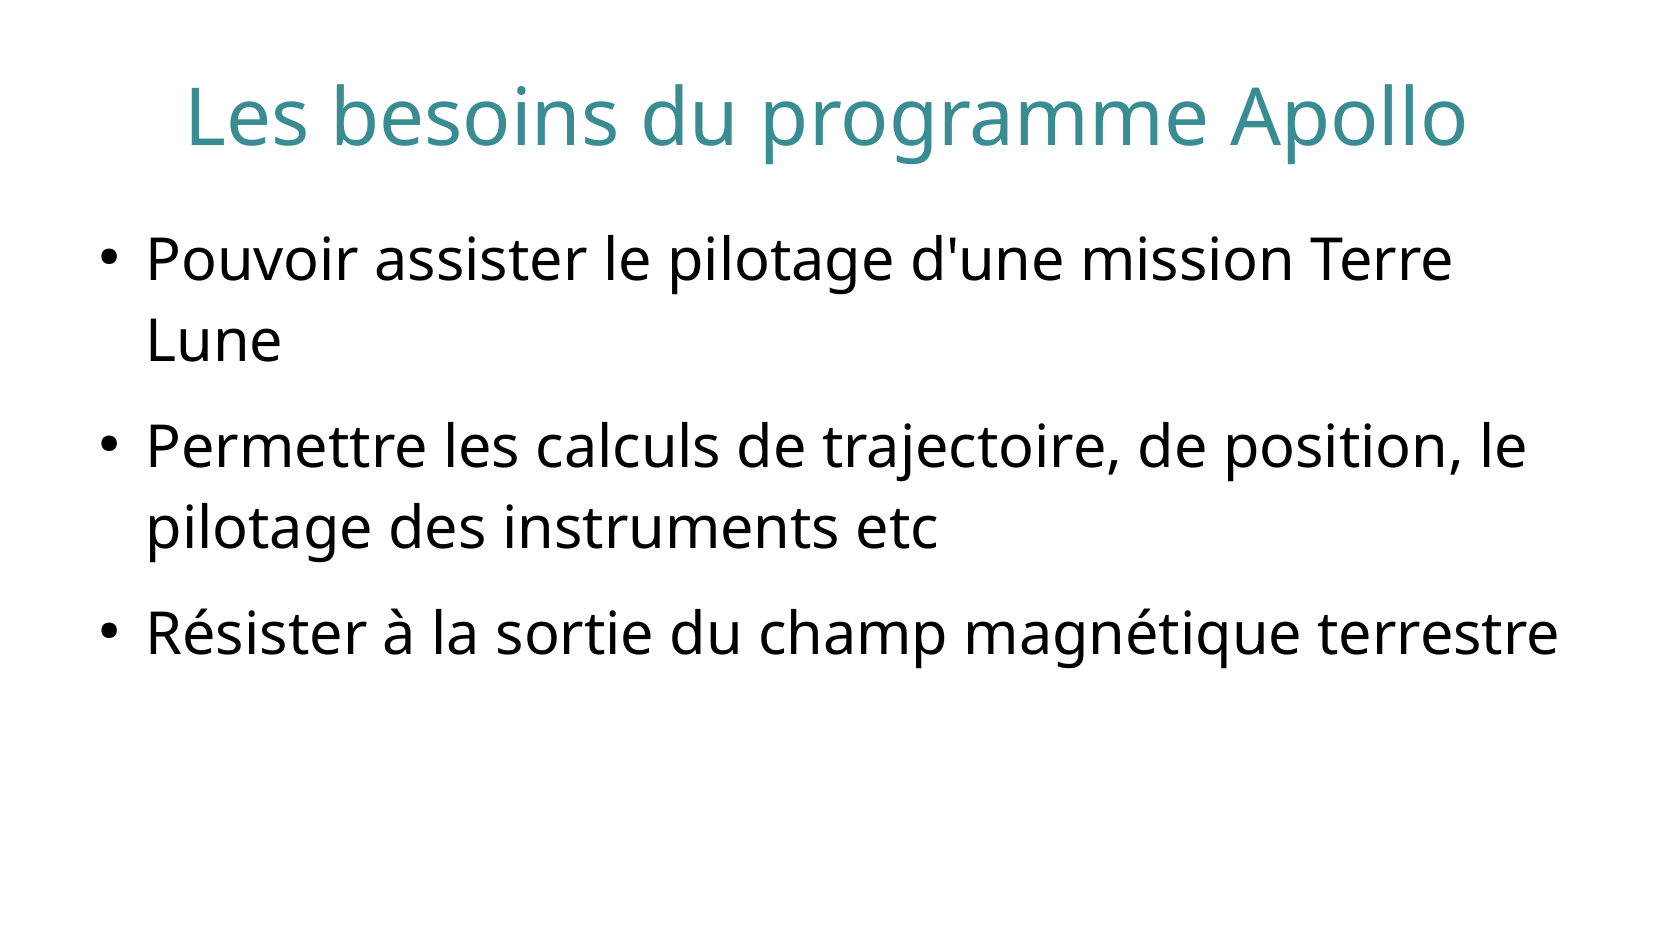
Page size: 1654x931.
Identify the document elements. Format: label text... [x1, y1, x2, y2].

list Pouvoir assister le pilotage d'une mission Terre Lune Permettre les calculs de trajectoire, de position, le pilotage des instruments etc Résister à la sortie du champ magnétique terrestre [82, 217, 1571, 758]
title Les besoins du programme Apollo [82, 37, 1571, 193]
